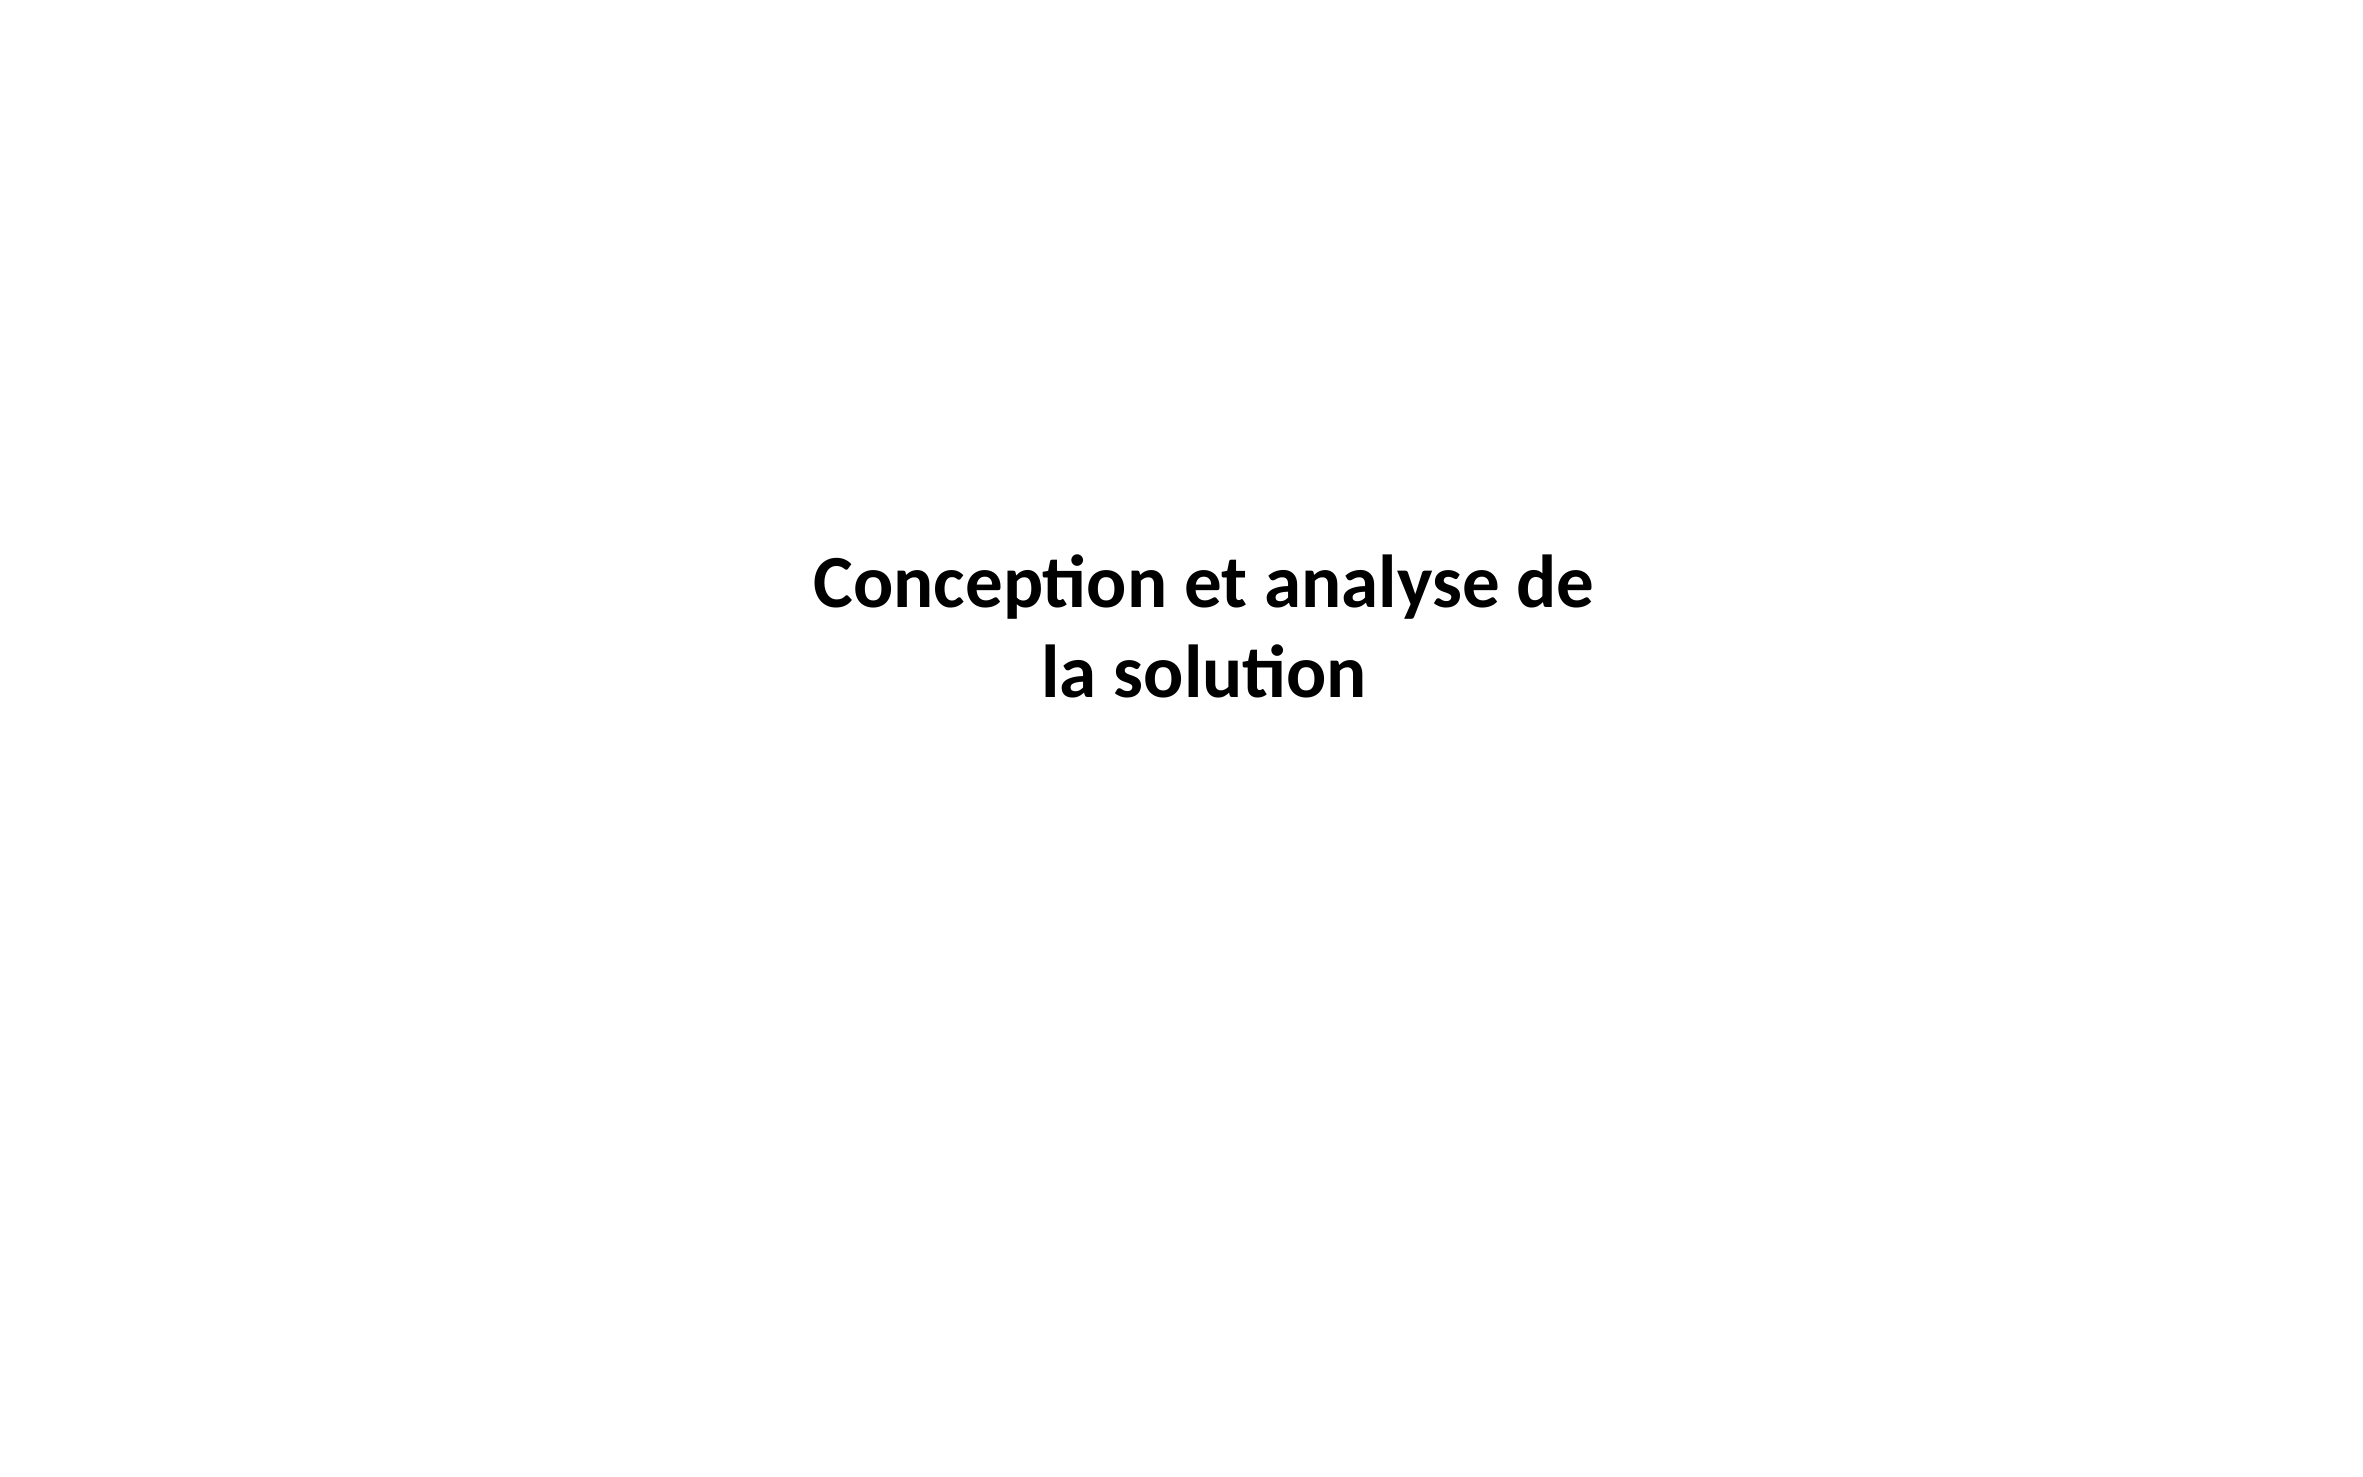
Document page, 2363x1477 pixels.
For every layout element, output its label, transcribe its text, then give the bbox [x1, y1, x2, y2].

text_box Conception et analyse de la solution [767, 525, 1642, 721]
